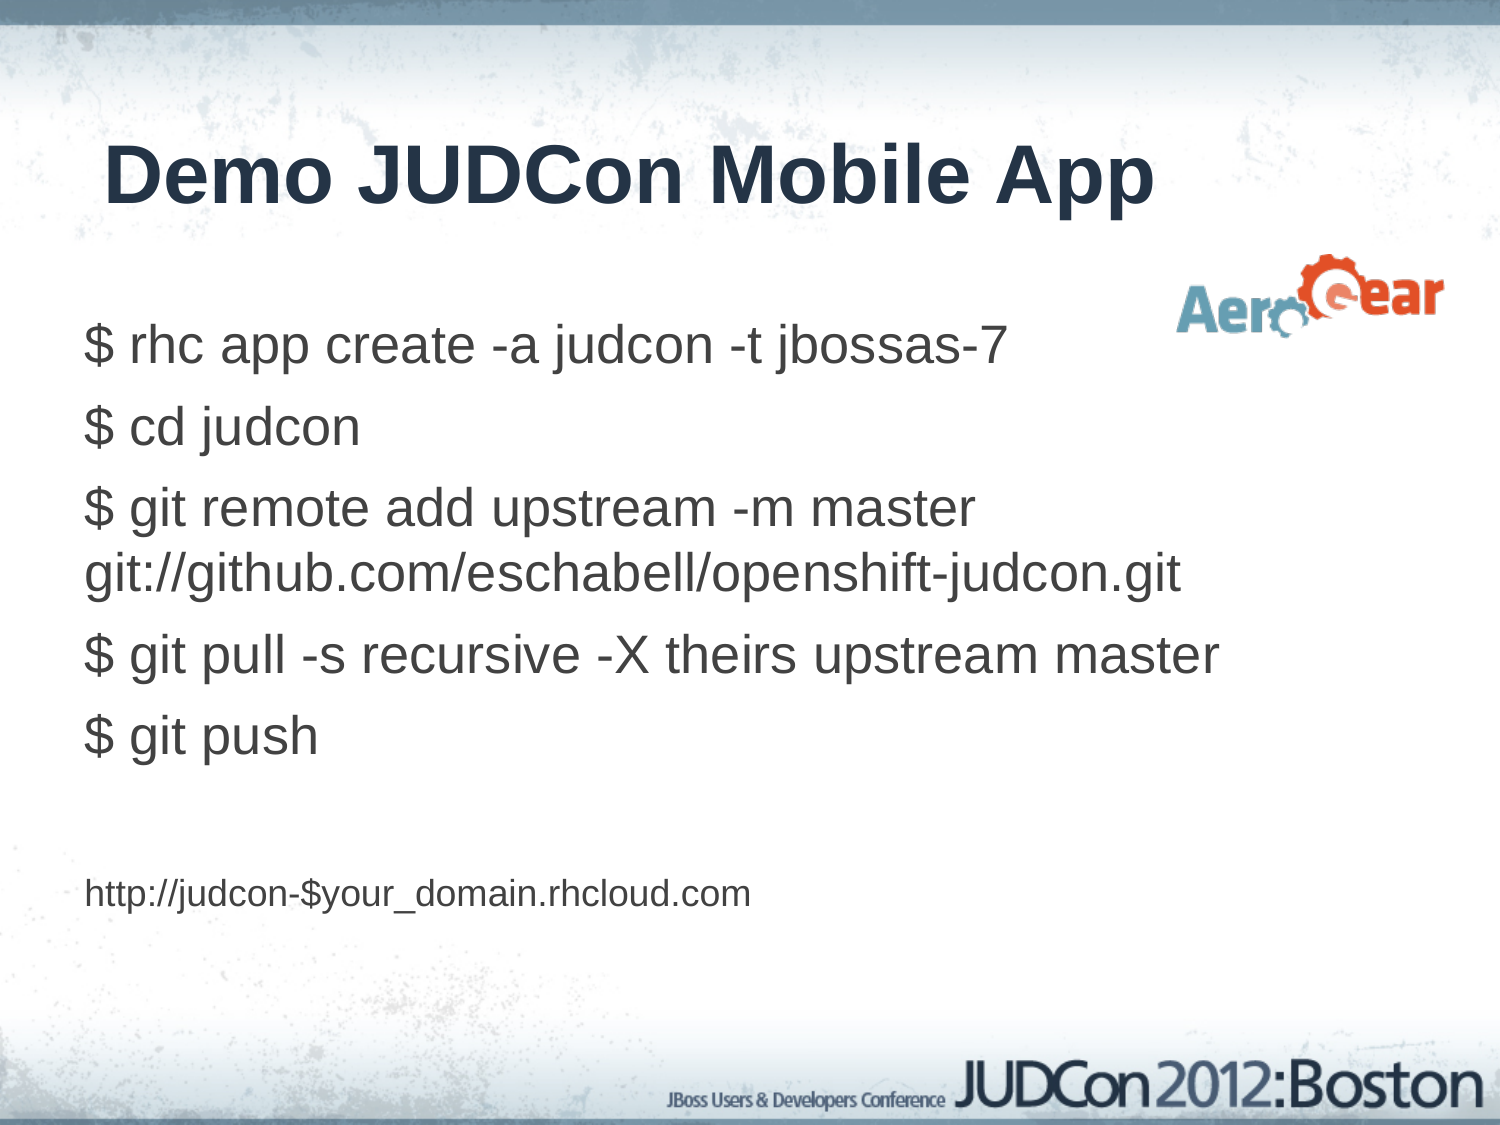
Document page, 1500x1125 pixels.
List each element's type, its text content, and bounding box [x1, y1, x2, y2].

list $ rhc app create -a judcon -t jbossas-7 $ cd judcon $ git remote add upstream -m master git://github.com/eschabell/openshift-judcon.git $ git pull -s recursive -X theirs upstream master $ git push http://judcon-$your_domain.rhcloud.com [13, 301, 1500, 1045]
title Demo JUDCon Mobile App [88, 52, 1364, 289]
picture [0, 0, 1500, 1125]
